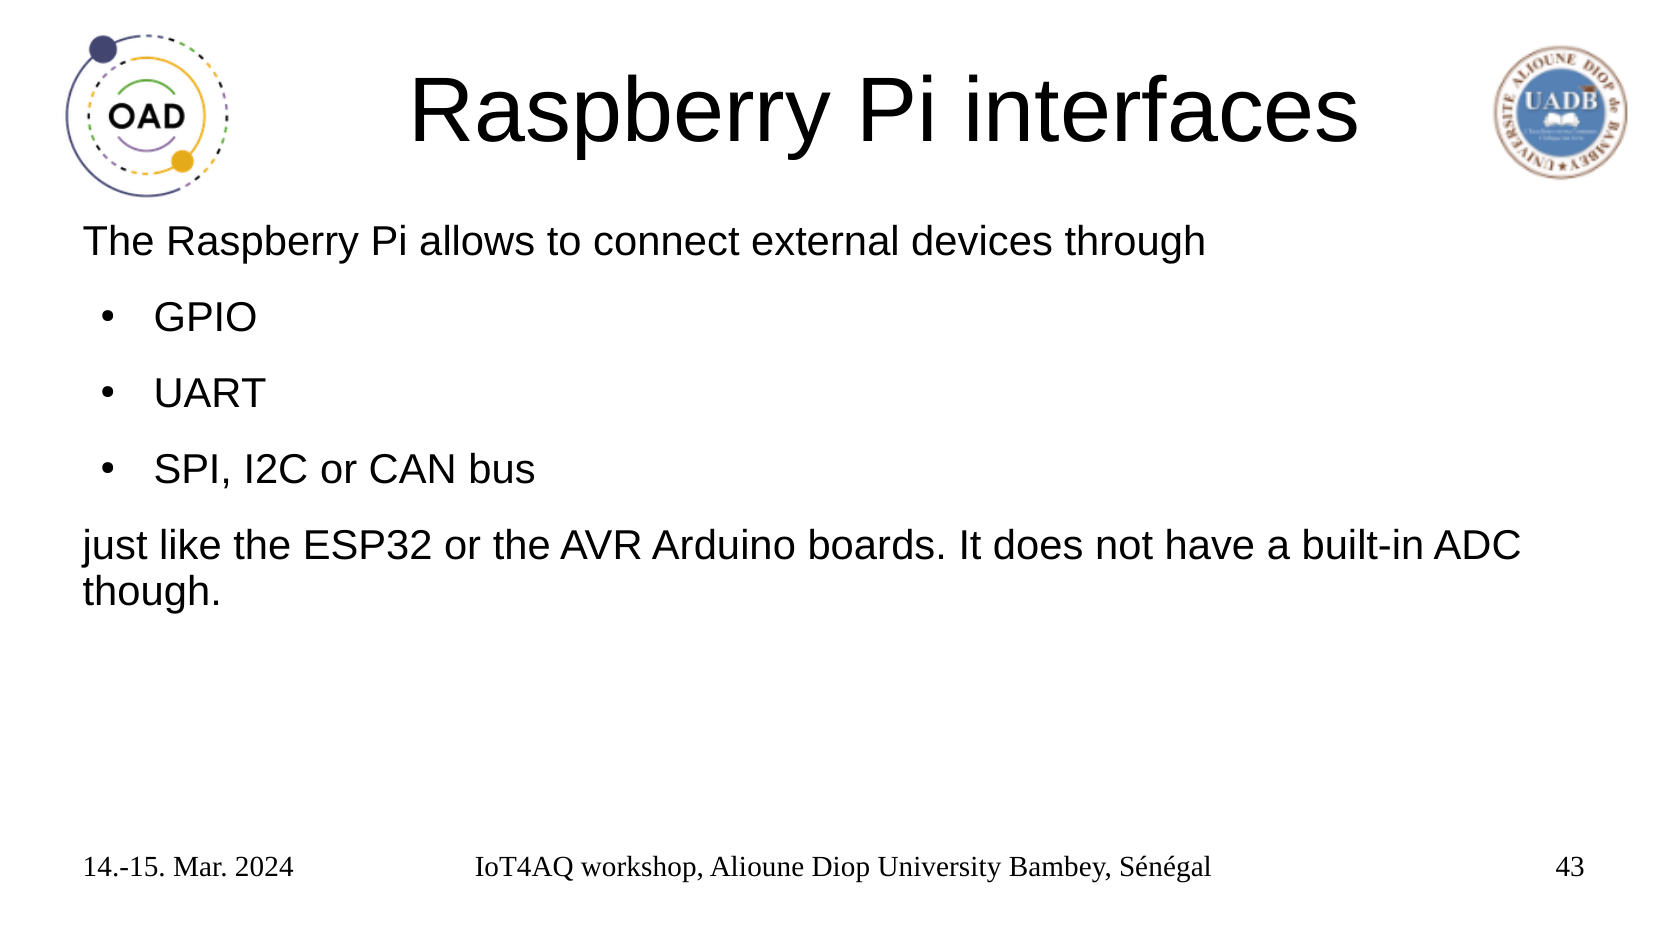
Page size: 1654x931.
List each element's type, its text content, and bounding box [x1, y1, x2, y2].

title Raspberry Pi interfaces [301, 32, 1469, 188]
list The Raspberry Pi allows to connect external devices through GPIO UART SPI, I2C or CAN bus just like the ESP32 or the AVR Arduino boards. It does not have a built-in ADC though. [82, 217, 1571, 757]
picture [25, 20, 263, 218]
picture [1482, 37, 1641, 188]
